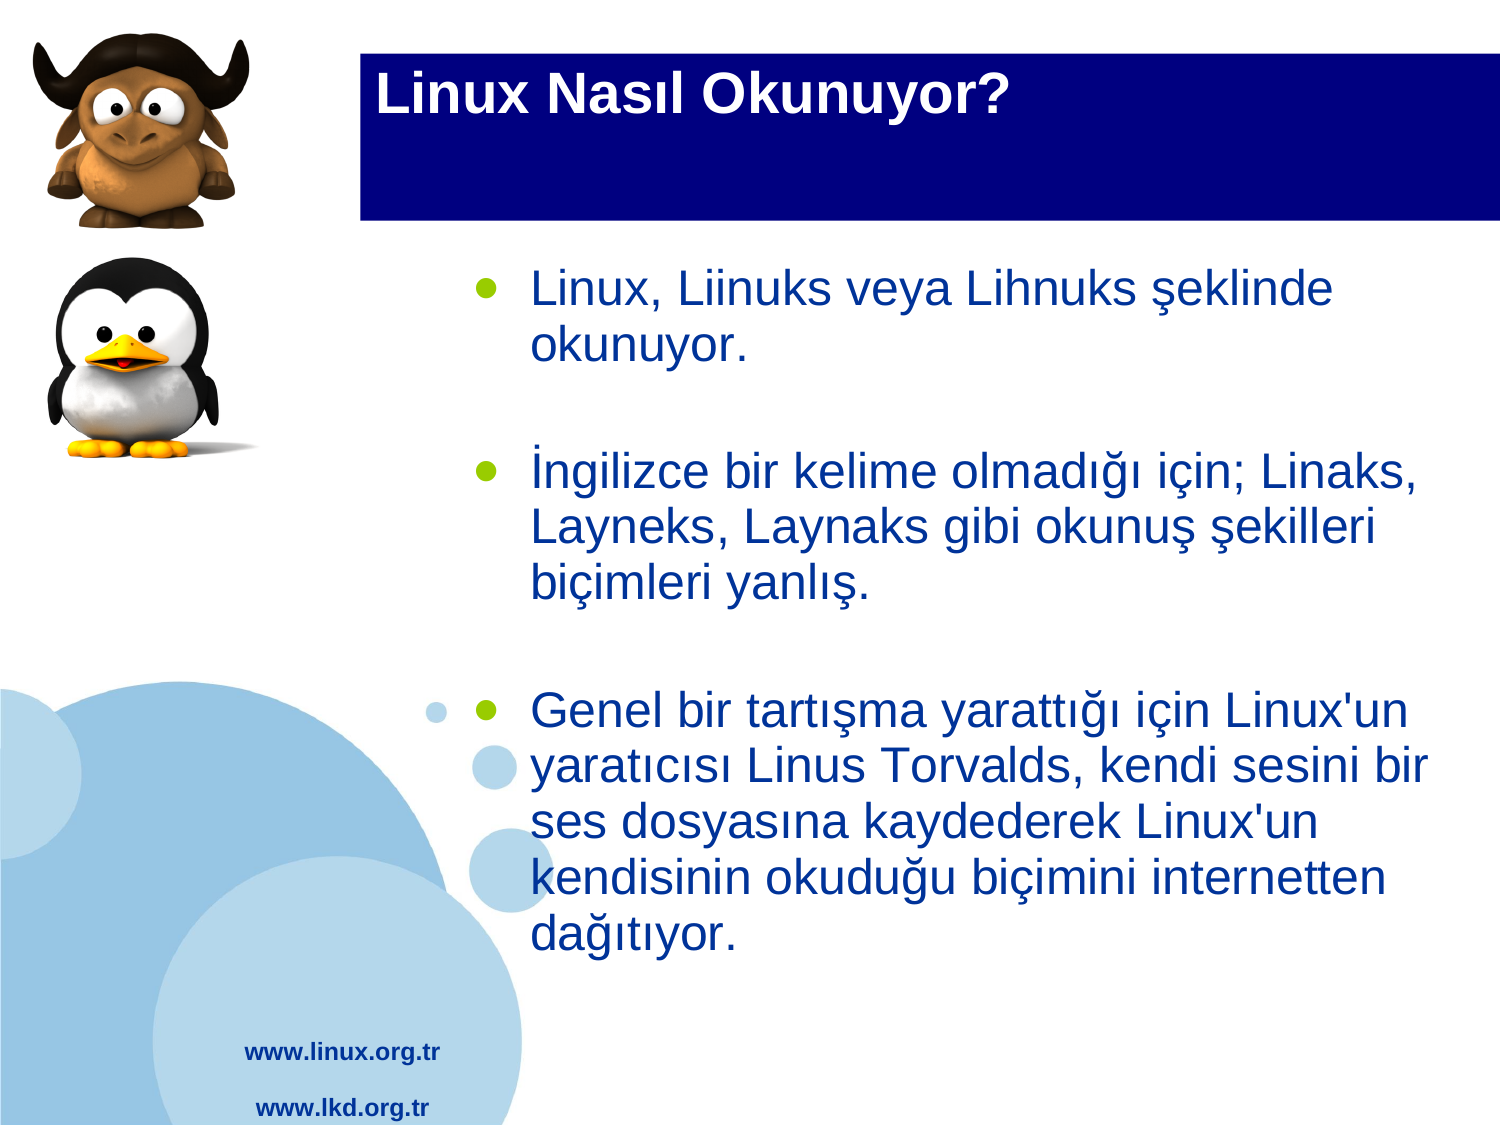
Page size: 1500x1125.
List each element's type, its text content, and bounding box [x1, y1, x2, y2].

picture [0, 638, 625, 1125]
title Linux Nasıl Okunuyor? [360, 53, 1500, 221]
picture [35, 247, 261, 473]
list Linux, Liinuks veya Lihnuks şeklinde okunuyor. İngilizce bir kelime olmadığı için; Linaks, Layneks, Laynaks gibi okunuş şekilleri biçimleri yanlış. Genel bir tartışma yarattığı için Linux'un yaratıcısı Linus Torvalds, kendi sesini bir ses dosyasına kaydederek Linux'un kendisinin okuduğu biçimini internetten dağıtıyor. [459, 252, 1471, 969]
picture [29, 29, 255, 242]
